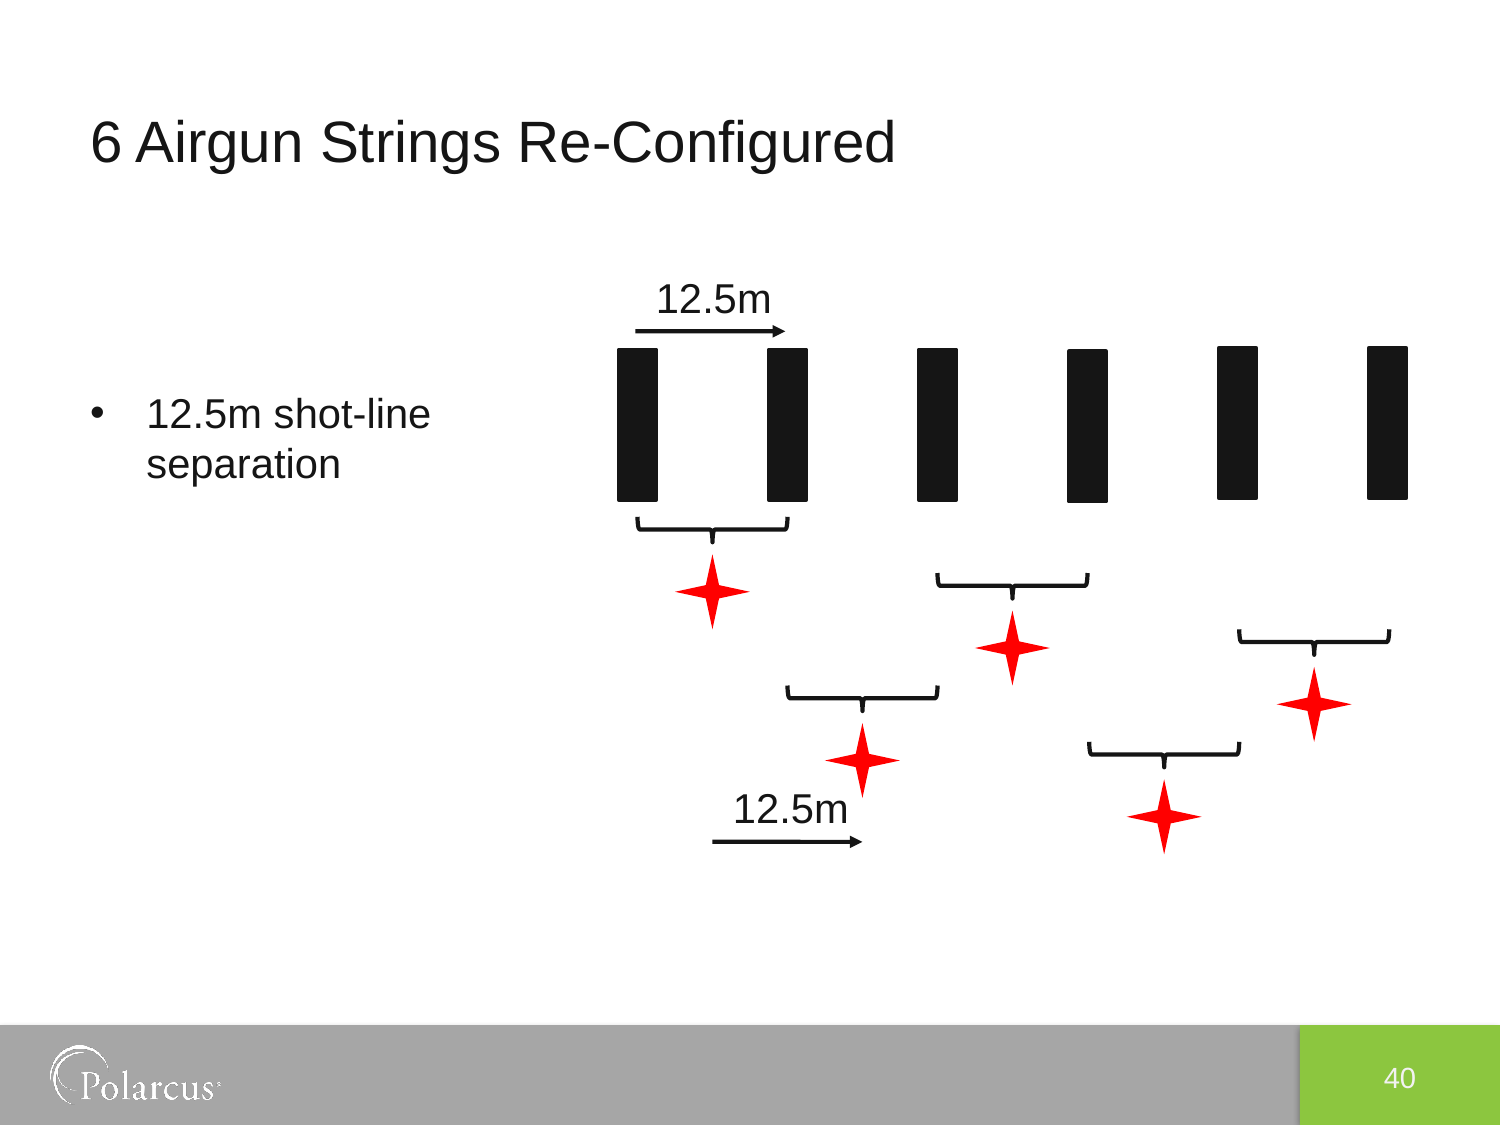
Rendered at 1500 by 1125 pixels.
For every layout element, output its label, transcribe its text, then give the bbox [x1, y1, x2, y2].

text_box [974, 610, 1050, 686]
text_box 12.5m [718, 774, 864, 840]
text_box [1126, 779, 1202, 855]
text_box [1276, 666, 1352, 742]
text_box [674, 554, 750, 630]
text_box [824, 723, 900, 799]
text_box [1068, 351, 1107, 502]
text_box [1218, 348, 1257, 498]
text_box [768, 349, 807, 500]
title 6 Airgun Strings Re-Configured [75, 45, 1425, 233]
text_box 12.5m [641, 264, 787, 330]
list 12.5m shot-line separation [75, 262, 1425, 1005]
picture [50, 1045, 221, 1105]
text_box [618, 349, 657, 500]
text_box [918, 349, 957, 500]
text_box [1368, 348, 1407, 498]
